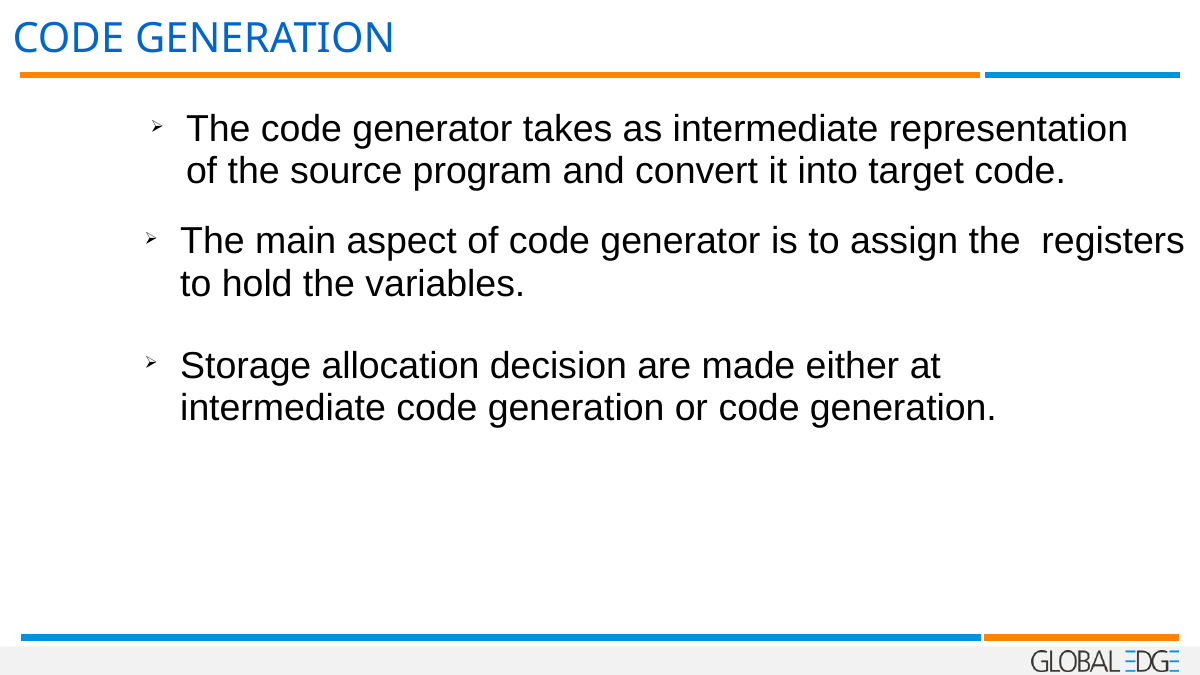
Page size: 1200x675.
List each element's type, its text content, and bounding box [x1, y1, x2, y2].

text_box The main aspect of code generator is to assign the registers to hold the variables. [129, 212, 1200, 312]
picture [1031, 650, 1179, 672]
text_box The code generator takes as intermediate representation of the source program and convert it into target code. [135, 100, 1176, 207]
title CODE GENERATION [0, 9, 1053, 63]
text_box Storage allocation decision are made either at intermediate code generation or code generation. [129, 336, 1146, 436]
